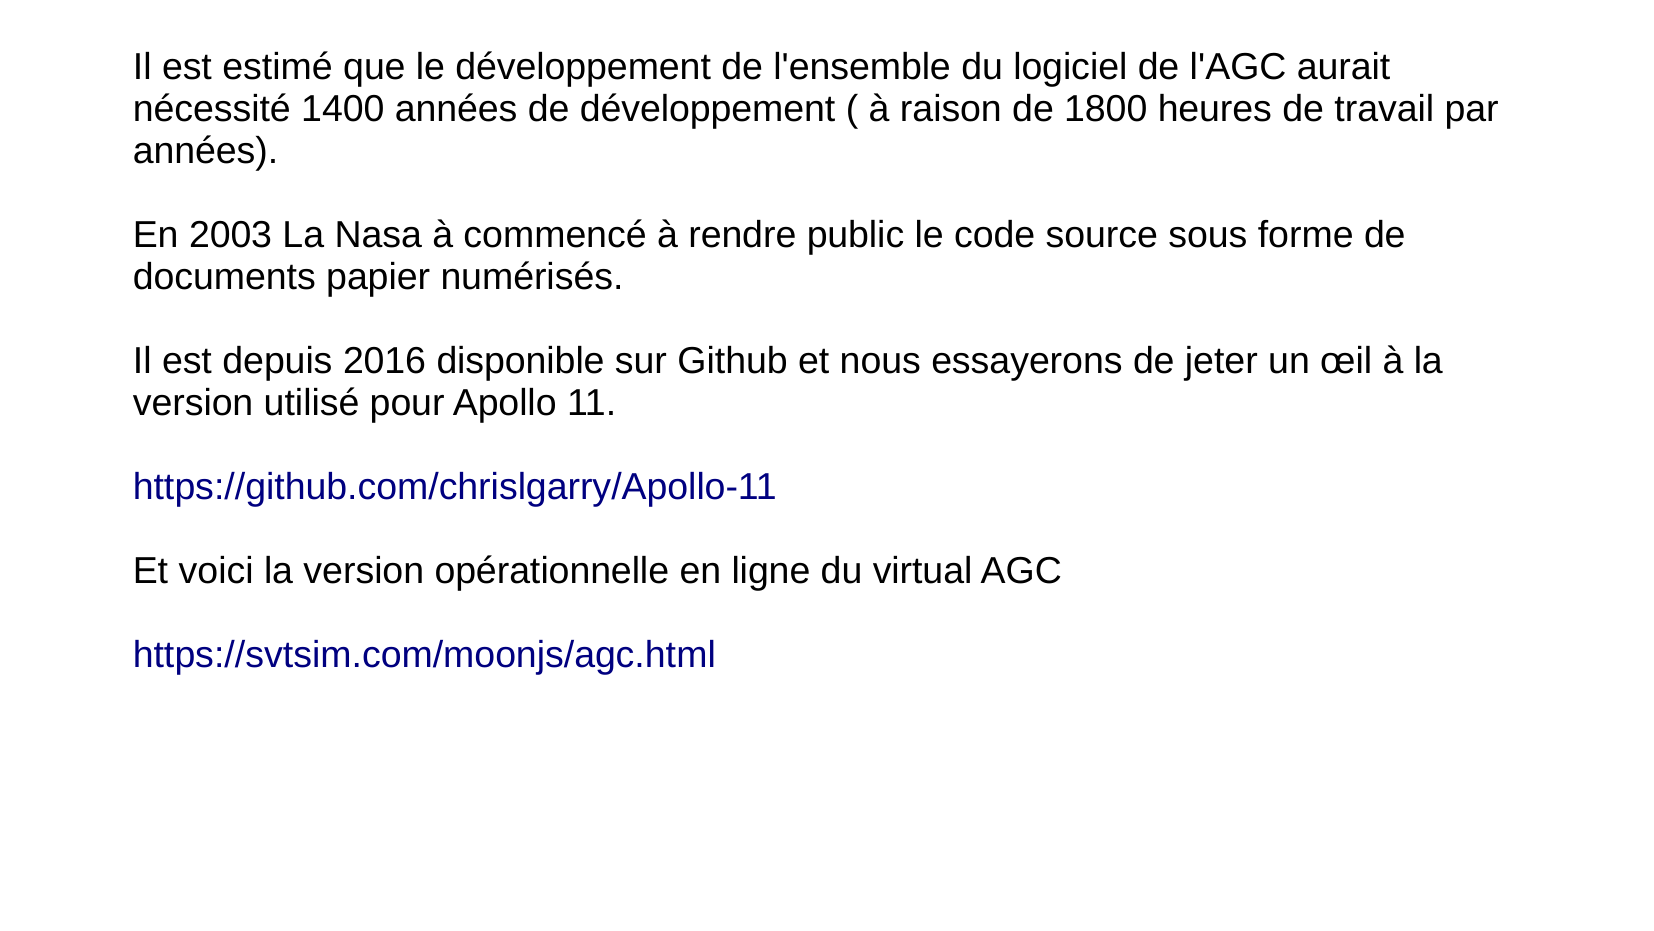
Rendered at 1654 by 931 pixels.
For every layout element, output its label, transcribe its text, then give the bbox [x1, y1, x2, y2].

text_box Il est estimé que le développement de l'ensemble du logiciel de l'AGC aurait nécessité 1400 années de développement ( à raison de 1800 heures de travail par années). En 2003 La Nasa à commencé à rendre public le code source sous forme de documents papier numérisés. Il est depuis 2016 disponible sur Github et nous essayerons de jeter un œil à la version utilisé pour Apollo 11. https://github.com/chrislgarry/Apollo-11 Et voici la version opérationnelle en ligne du virtual AGC https://svtsim.com/moonjs/agc.html [118, 38, 1574, 931]
